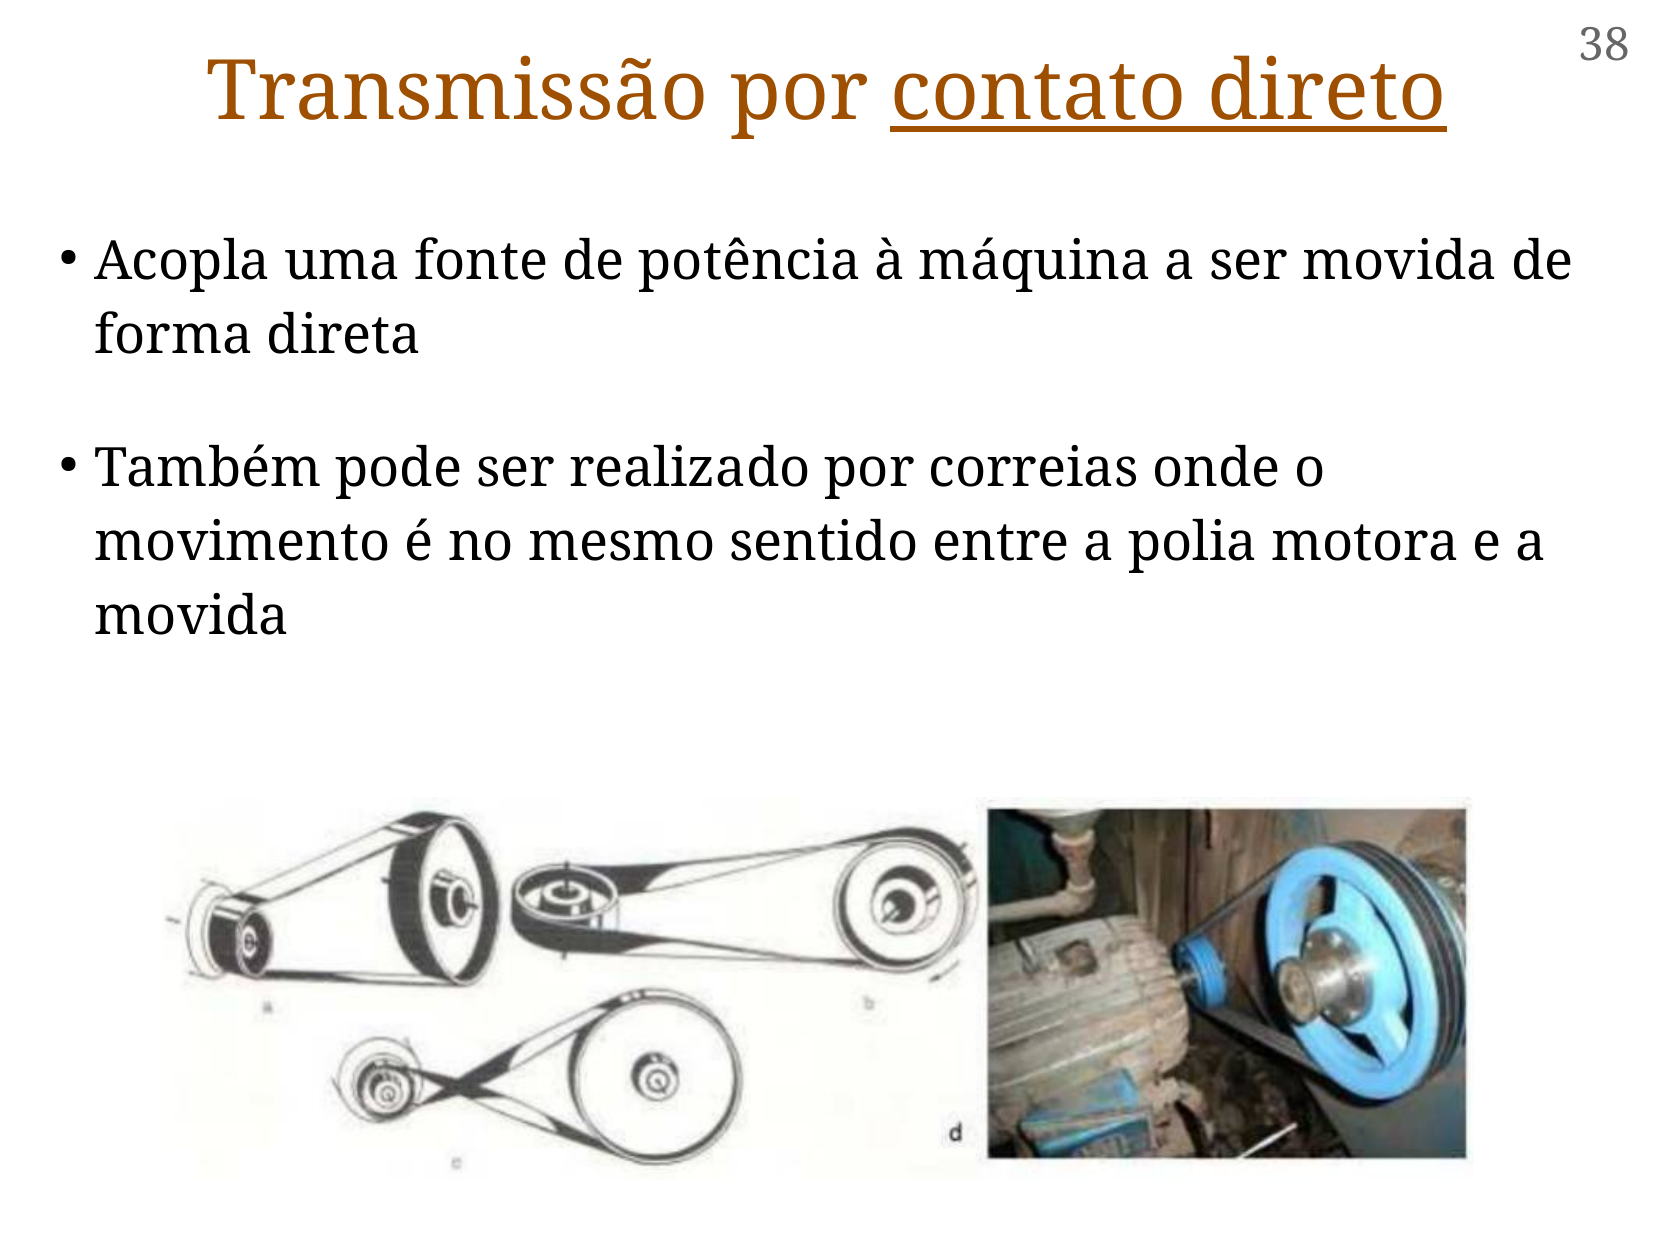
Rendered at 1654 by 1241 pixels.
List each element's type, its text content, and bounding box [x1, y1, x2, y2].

list Acopla uma fonte de potência à máquina a ser movida de forma direta Também pode ser realizado por correias onde o movimento é no mesmo sentido entre a polia motora e a movida [59, 221, 1595, 1211]
picture [162, 797, 1474, 1180]
title Transmissão por contato direto [59, 29, 1595, 148]
